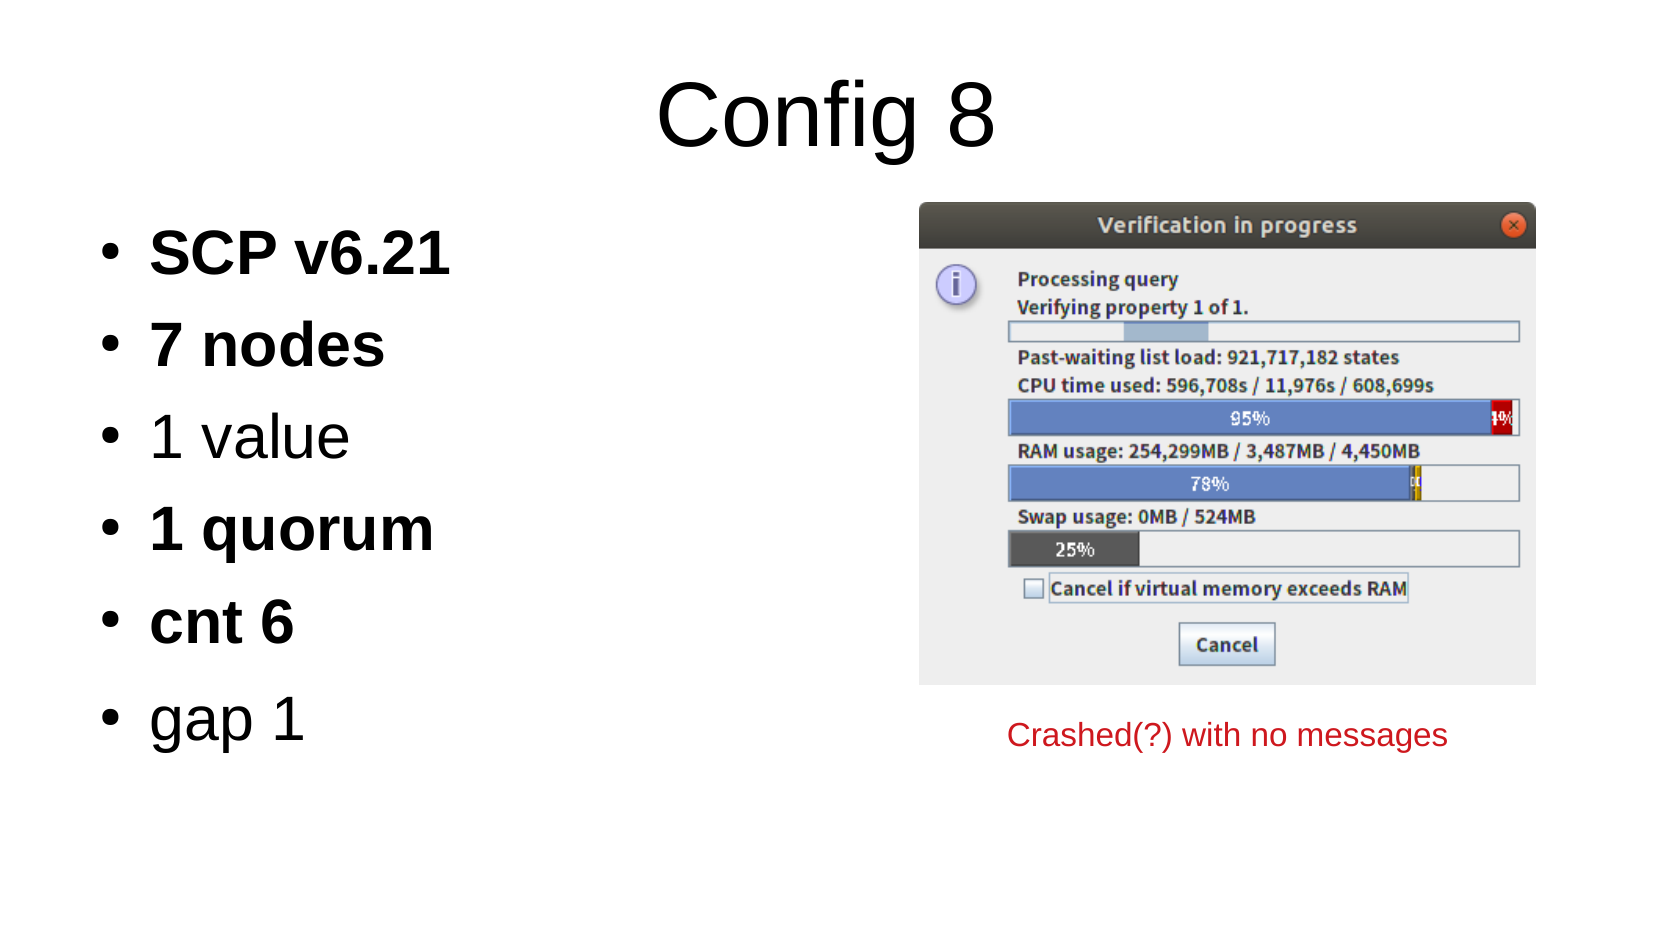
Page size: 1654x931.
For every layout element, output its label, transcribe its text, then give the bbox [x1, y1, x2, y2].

title Config 8 [82, 37, 1571, 193]
text_box Crashed(?) with no messages [992, 708, 1465, 780]
picture [919, 202, 1536, 686]
list SCP v6.21 7 nodes 1 value 1 quorum cnt 6 gap 1 [82, 217, 1571, 758]
